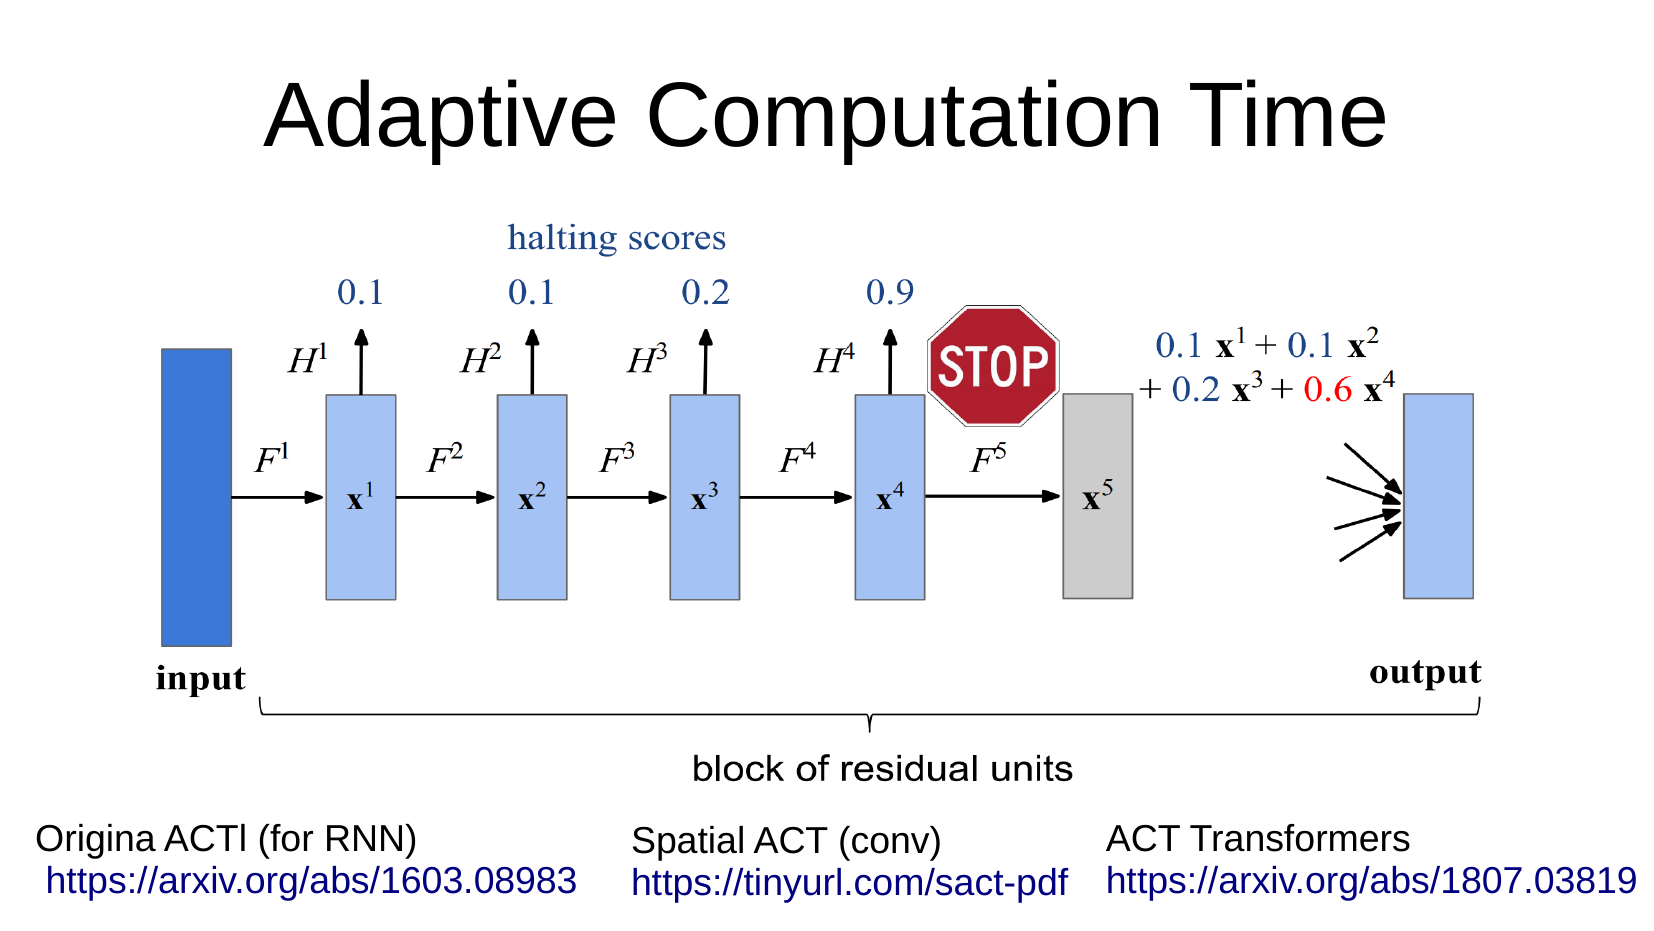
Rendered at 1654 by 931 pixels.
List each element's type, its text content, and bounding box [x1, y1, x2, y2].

title Adaptive Computation Time [82, 37, 1571, 193]
text_box Origina ACTl (for RNN) https://arxiv.org/abs/1603.08983 [20, 810, 1004, 910]
text_box Spatial ACT (conv) https://tinyurl.com/sact-pdf [616, 811, 1246, 931]
picture [116, 192, 1504, 807]
text_box ACT Transformers https://arxiv.org/abs/1807.03819 [1091, 810, 1654, 910]
